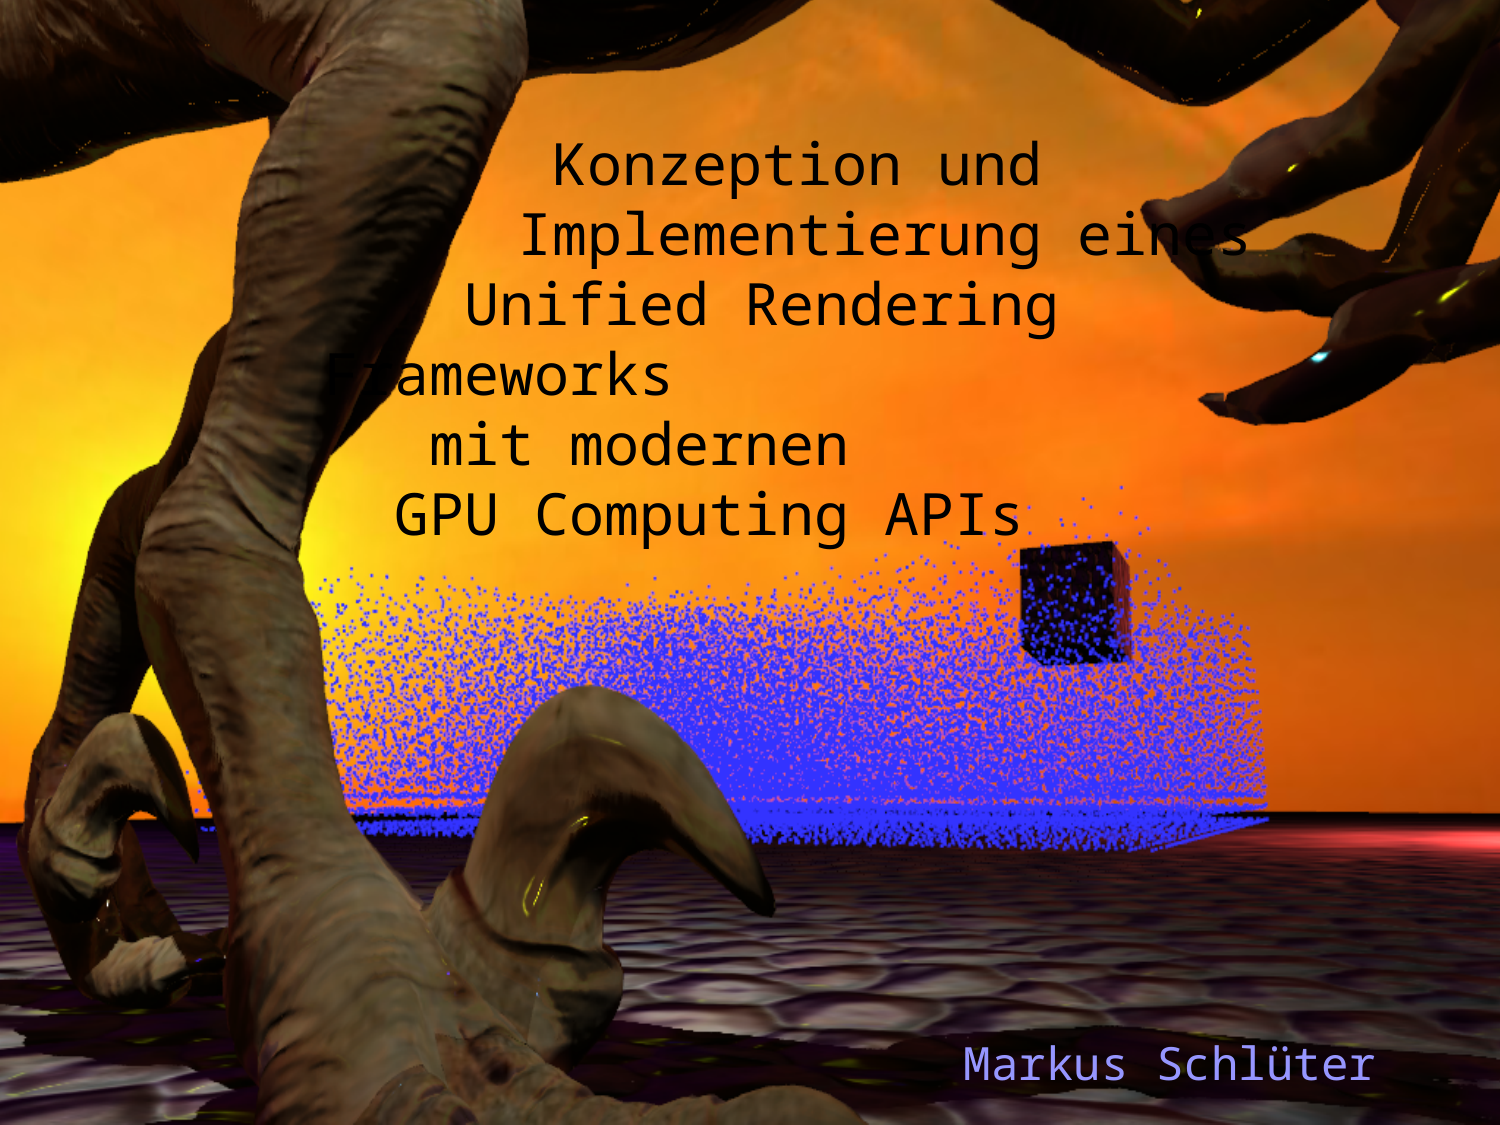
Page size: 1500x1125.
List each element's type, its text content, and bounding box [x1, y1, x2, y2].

text_box Konzeption und Implementierung eines Unified Rendering Frameworks mit modernen GPU Computing APIs [187, 112, 1426, 563]
text_box Markus Schlüter [949, 1027, 1339, 1098]
picture [0, 0, 1500, 1125]
